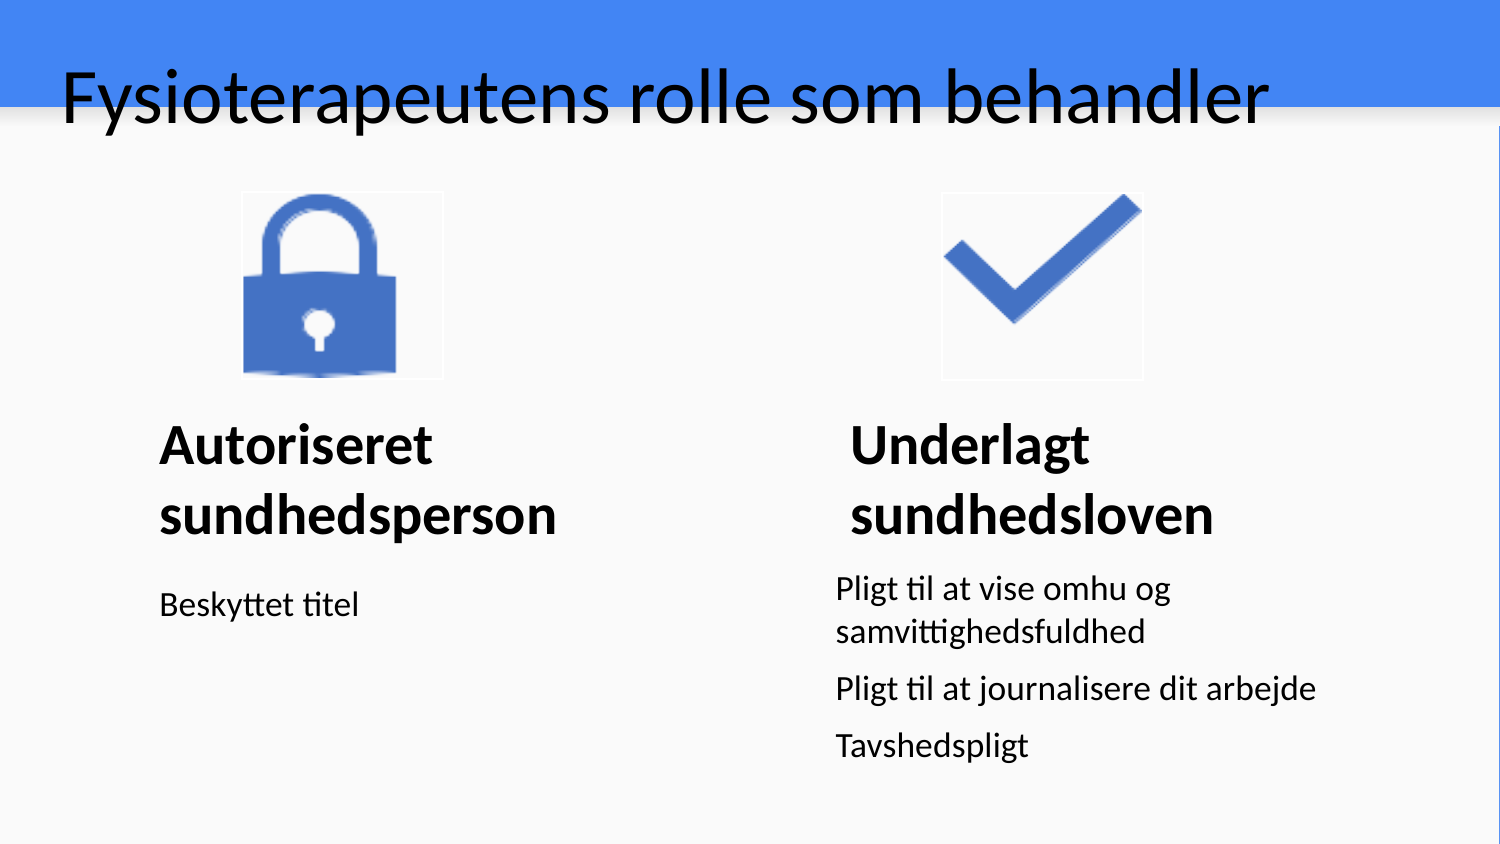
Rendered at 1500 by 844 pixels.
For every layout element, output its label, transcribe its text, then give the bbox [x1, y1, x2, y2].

text_box Fysioterapeutens rolle som behandler [46, 15, 1442, 180]
text_box Autoriseret sundhedsperson [159, 406, 734, 487]
text_box Pligt til at vise omhu og samvittighedsfuldhed Pligt til at journalisere dit arbejde Tavshedspligt [835, 565, 1410, 766]
text_box [942, 193, 1143, 380]
text_box Beskyttet titel [159, 580, 734, 702]
text_box Underlagt sundhedsloven [850, 406, 1425, 539]
text_box [242, 192, 443, 379]
